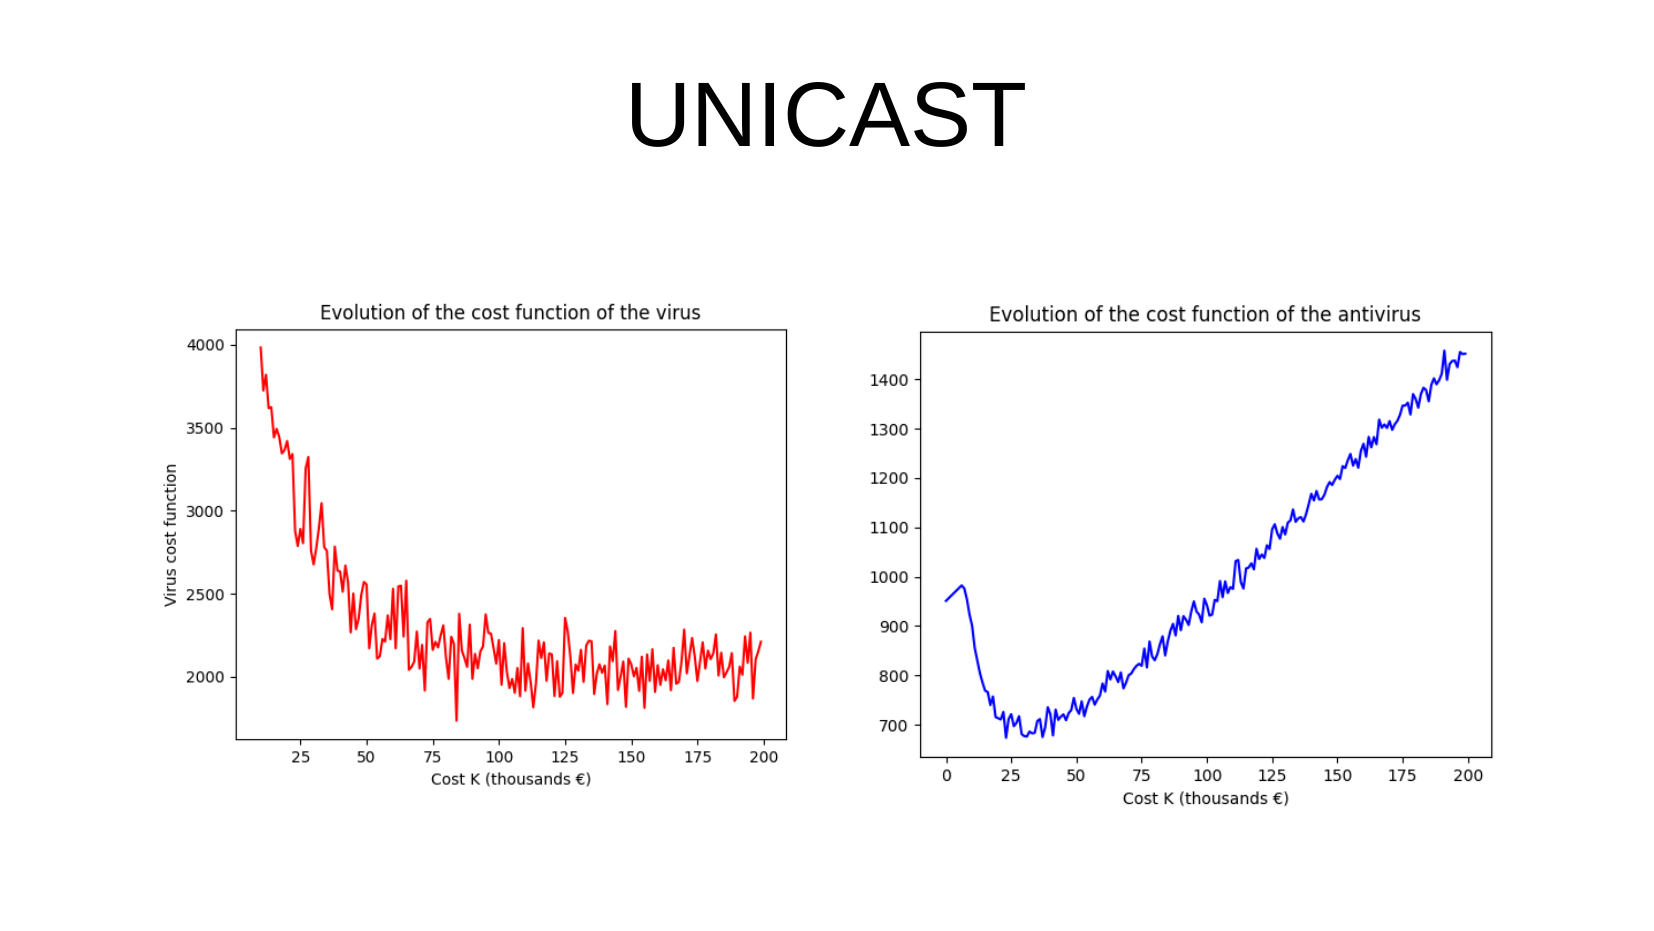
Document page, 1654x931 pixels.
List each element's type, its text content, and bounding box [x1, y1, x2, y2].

picture [147, 265, 1565, 819]
title UNICAST [82, 37, 1571, 193]
